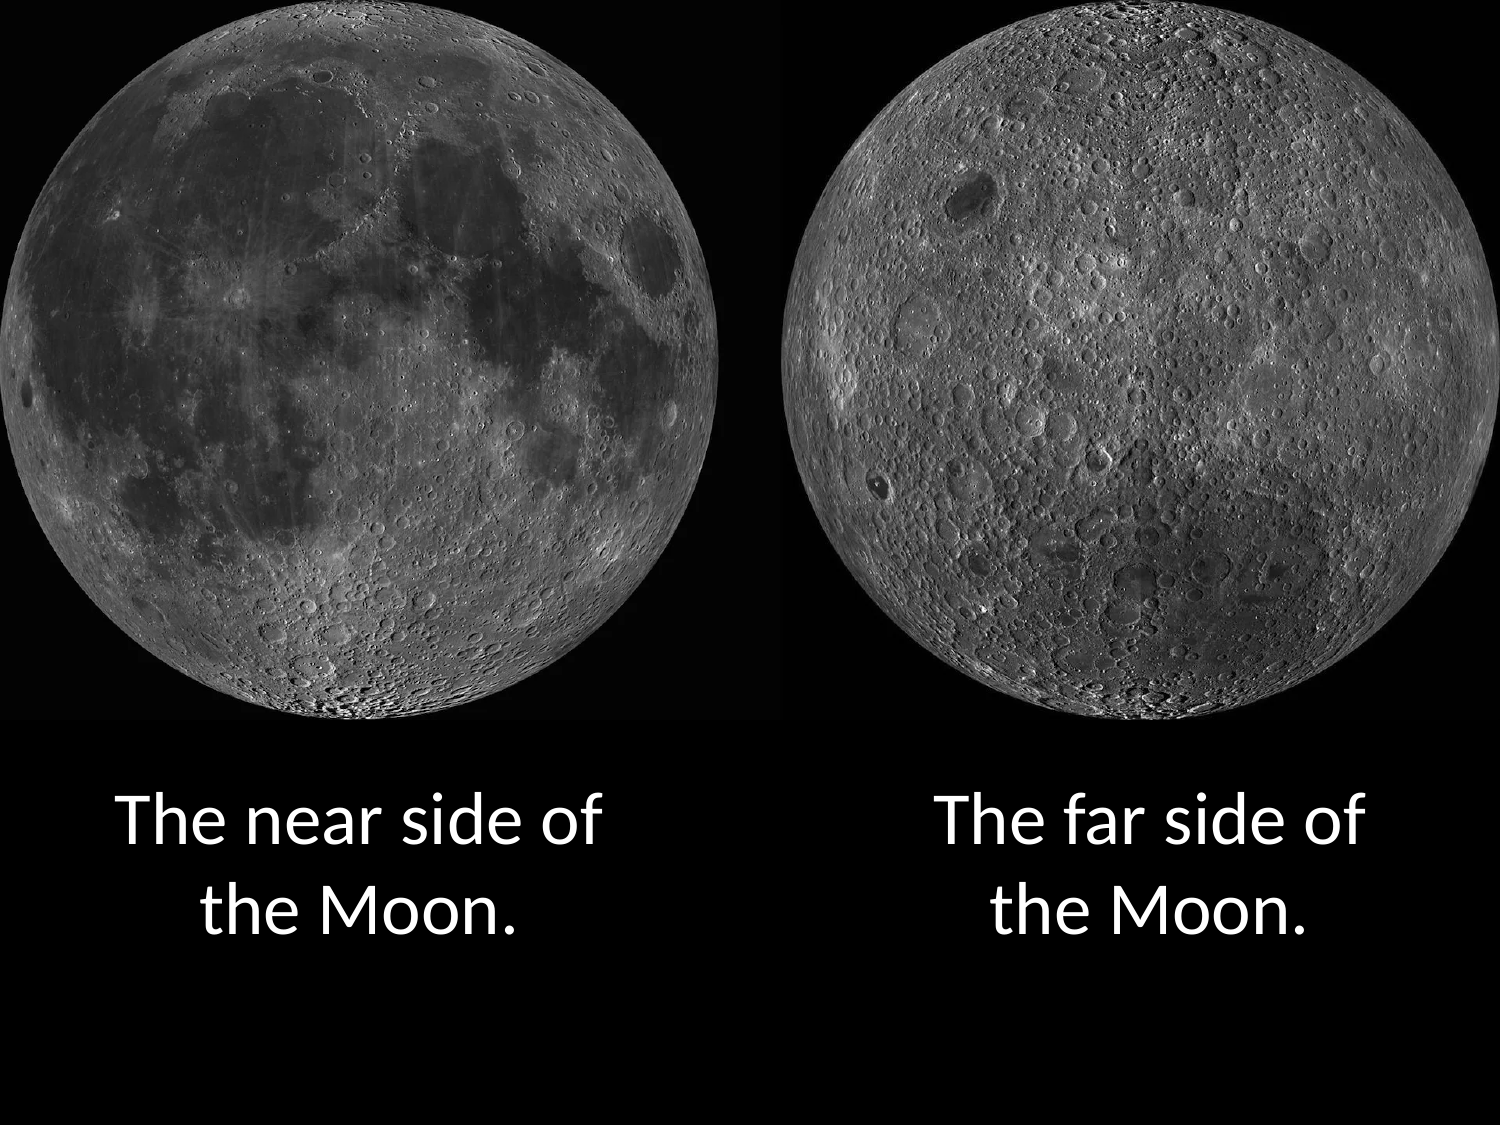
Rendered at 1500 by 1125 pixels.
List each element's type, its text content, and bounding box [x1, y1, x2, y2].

text_box The near side of the Moon. [84, 762, 635, 958]
picture [0, 0, 1500, 720]
text_box The far side of the Moon. [875, 762, 1425, 958]
